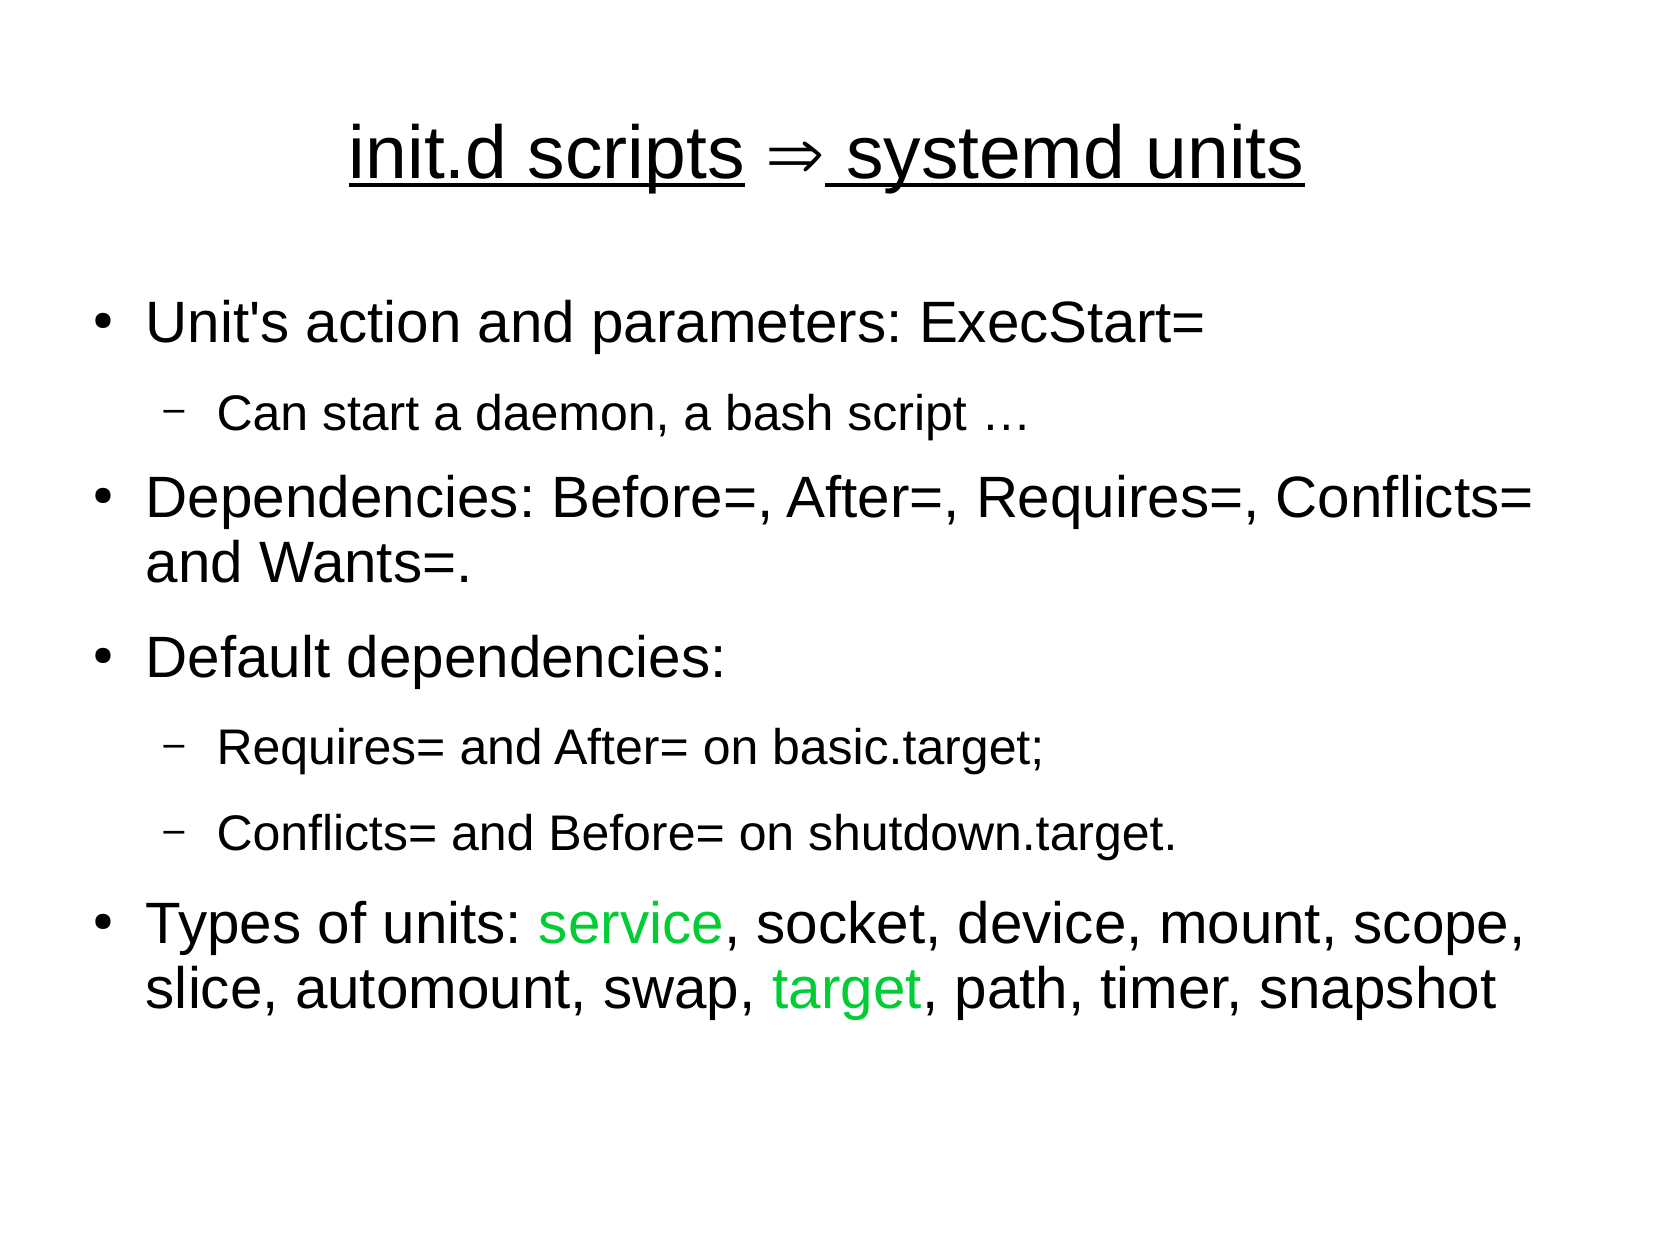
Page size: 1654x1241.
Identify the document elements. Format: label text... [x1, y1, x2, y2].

list Unit's action and parameters: ExecStart= Can start a daemon, a bash script … Dependencies: Before=, After=, Requires=, Conflicts= and Wants=. Default dependencies: Requires= and After= on basic.target; Conflicts= and Before= on shutdown.target. Types of units: service, socket, device, mount, scope, slice, automount, swap, target, path, timer, snapshot [75, 290, 1571, 1126]
title init.d scripts Þ systemd units [82, 49, 1571, 257]
